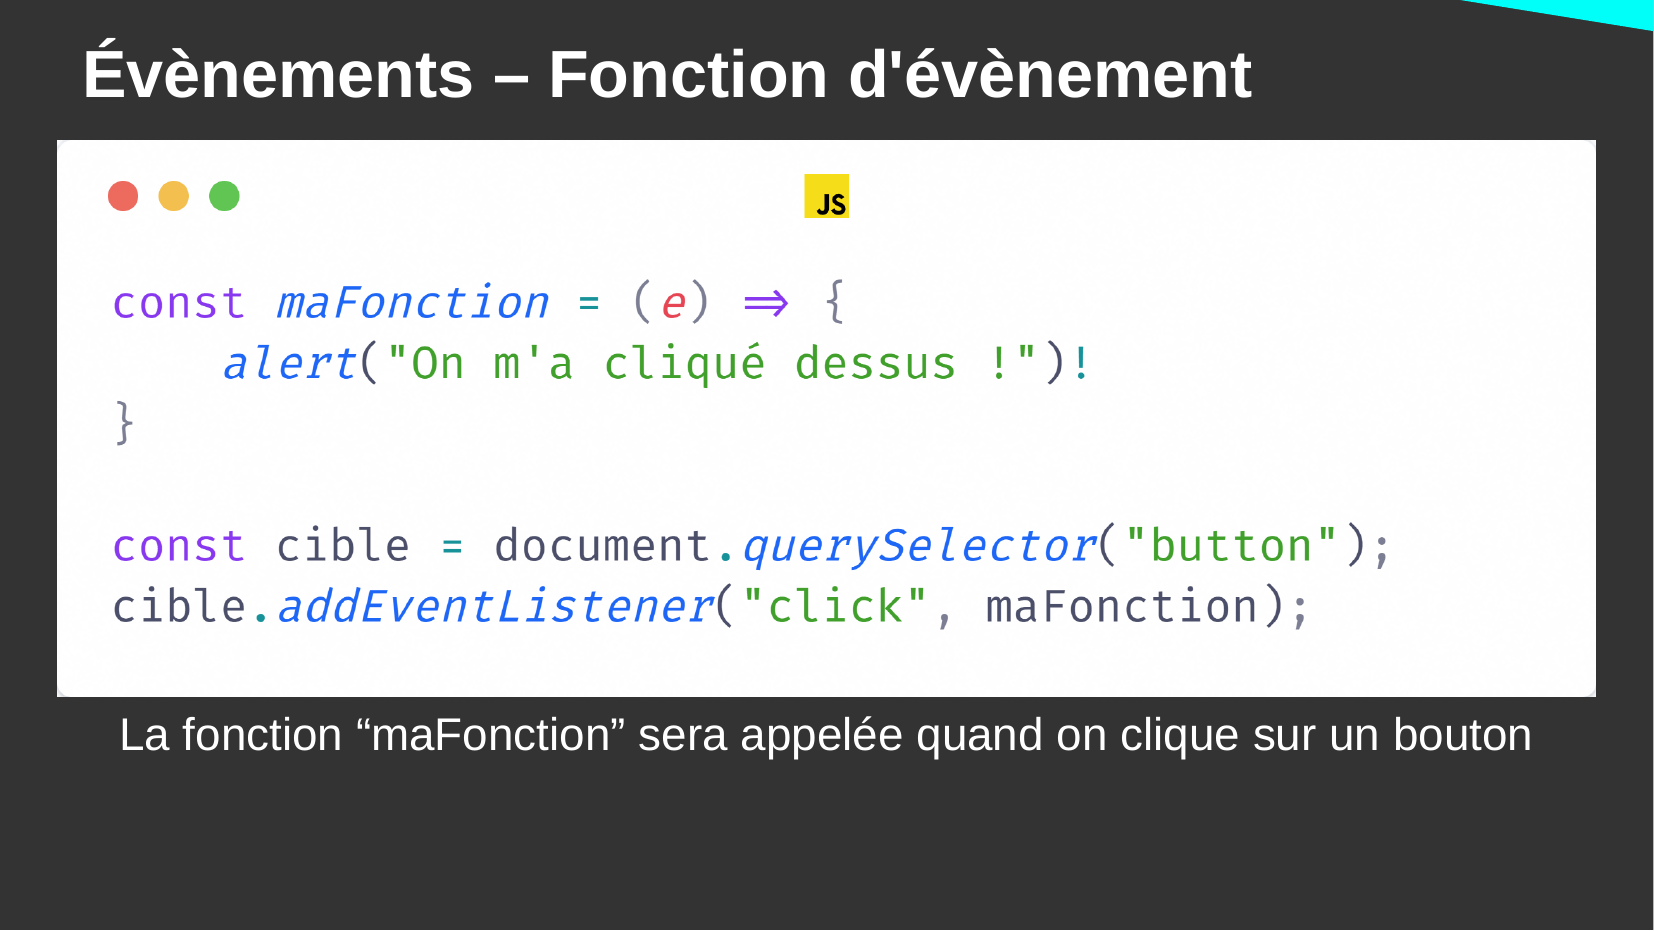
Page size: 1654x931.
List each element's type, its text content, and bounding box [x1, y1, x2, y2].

title La fonction “maFonction” sera appelée quand on clique sur un bouton [94, 708, 1560, 812]
picture [57, 140, 1596, 697]
title Évènements – Fonction d'évènement [82, 37, 1571, 114]
text_box [1460, 0, 1654, 32]
